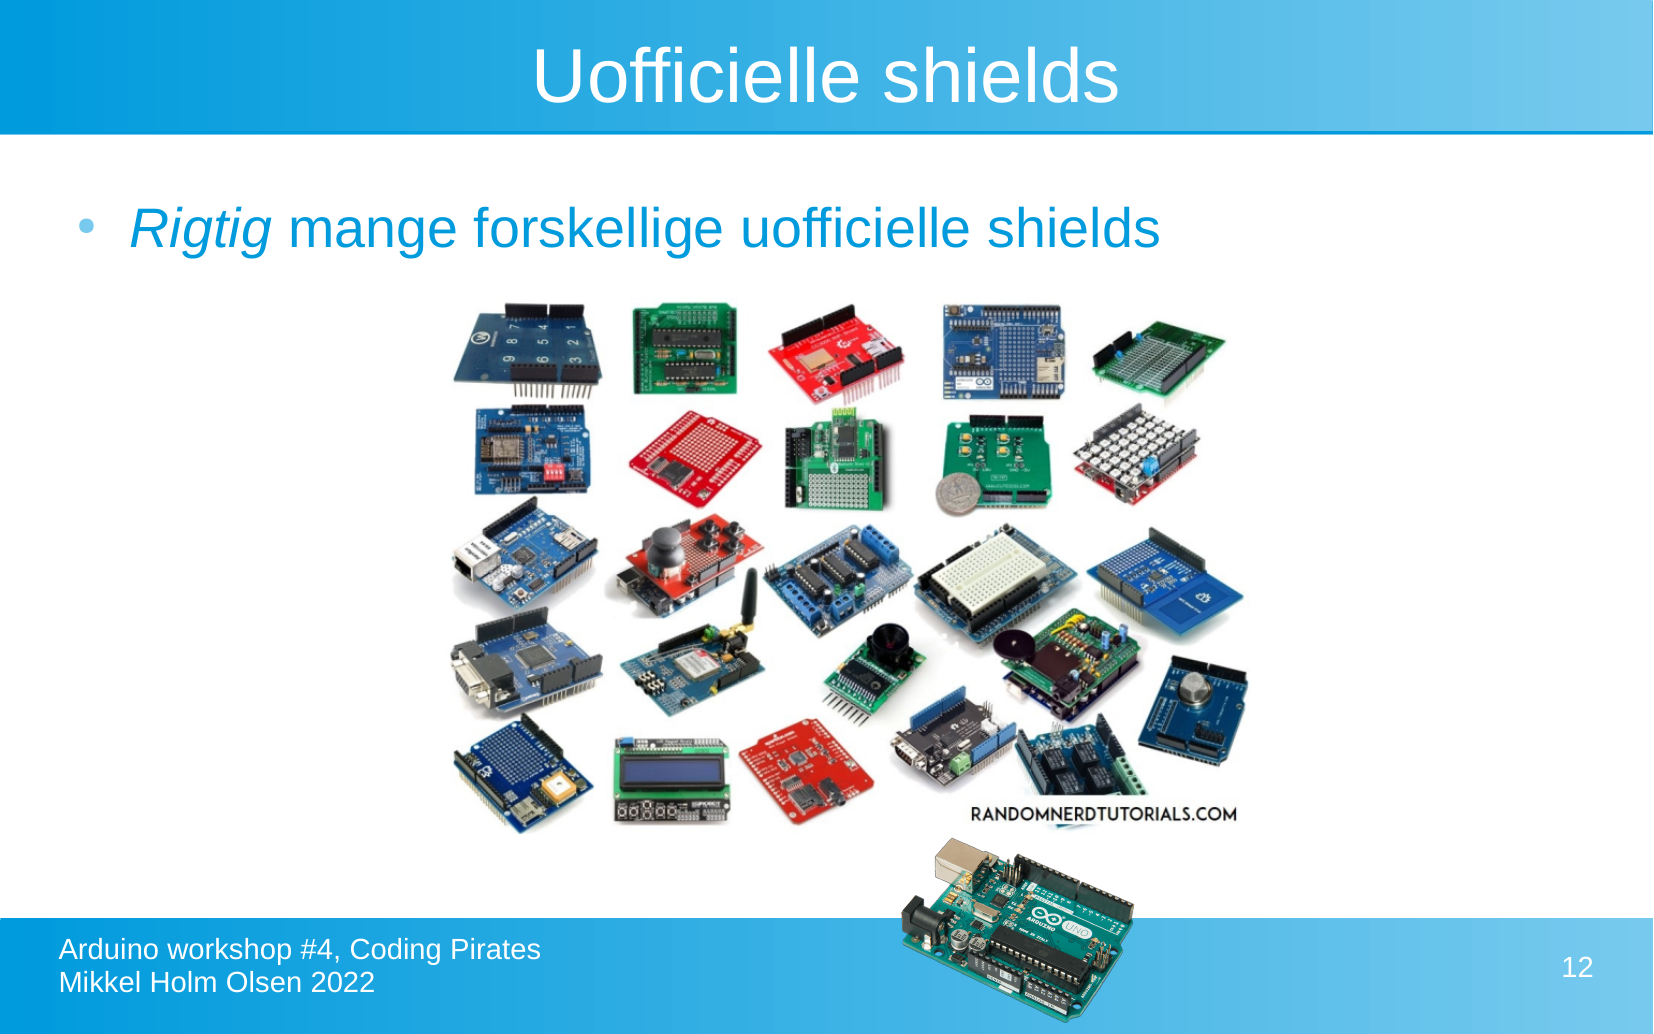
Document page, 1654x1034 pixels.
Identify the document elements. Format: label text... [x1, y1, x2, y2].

picture [900, 854, 1138, 1024]
picture [427, 297, 1251, 834]
list Rigtig mange forskellige uofficielle shields [58, 196, 1594, 854]
title Uofficielle shields [58, 32, 1594, 120]
